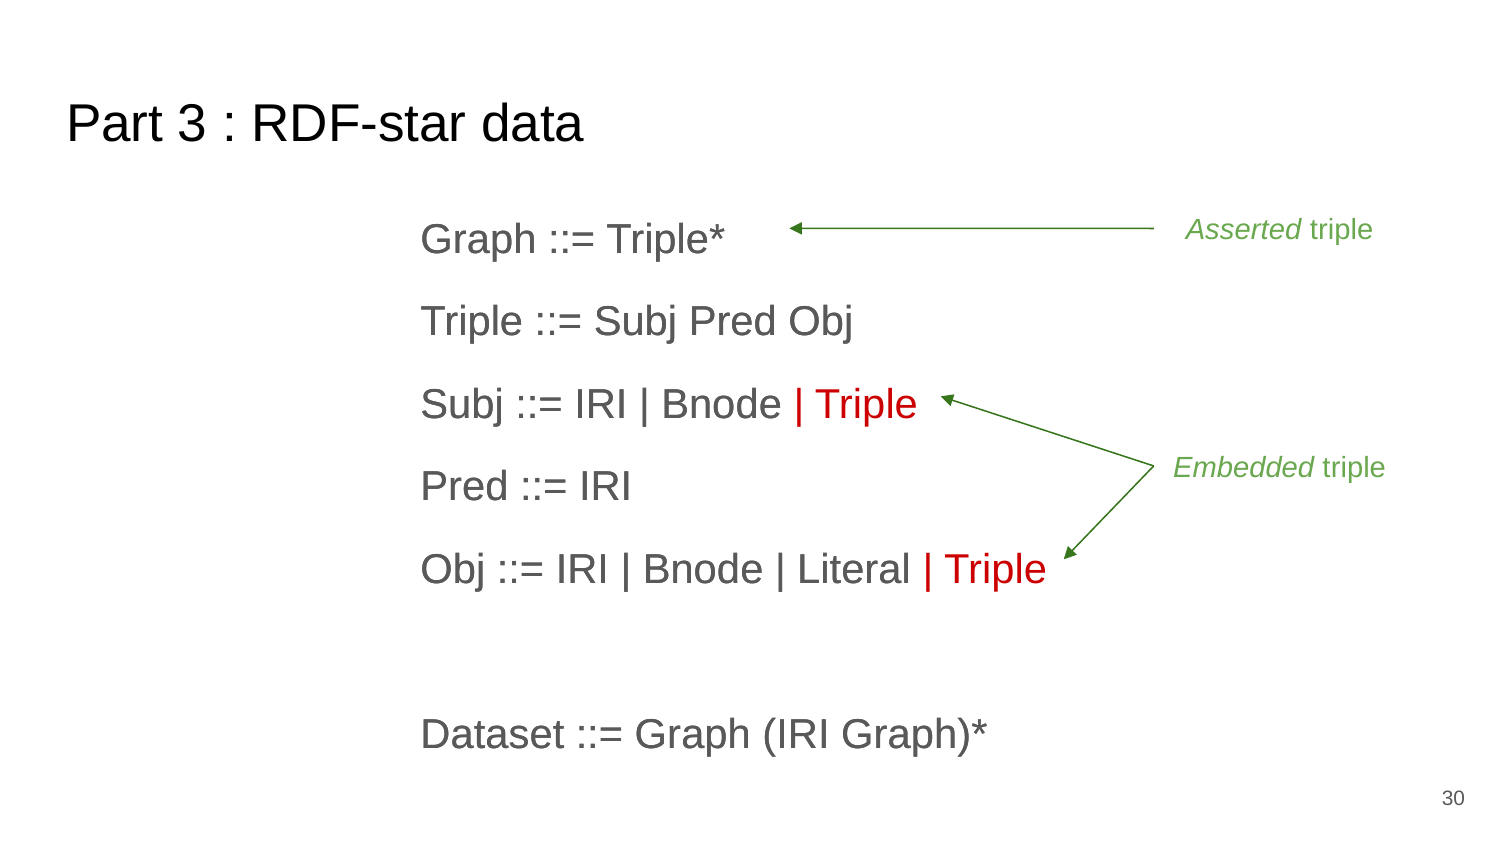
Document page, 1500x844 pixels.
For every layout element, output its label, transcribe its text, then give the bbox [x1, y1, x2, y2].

text_box Embedded triple [1153, 433, 1406, 499]
text_box Asserted triple [1153, 195, 1406, 261]
title Part 3 : RDF-star data [51, 72, 1449, 167]
list Graph ::= Triple* Triple ::= Subj Pred Obj Subj ::= IRI | Bnode | Triple Pred ::= IRI Obj ::= IRI | Bnode | Literal | Triple Dataset ::= Graph (IRI Graph)* [405, 189, 1078, 750]
slide_number <number> [1389, 764, 1480, 830]
